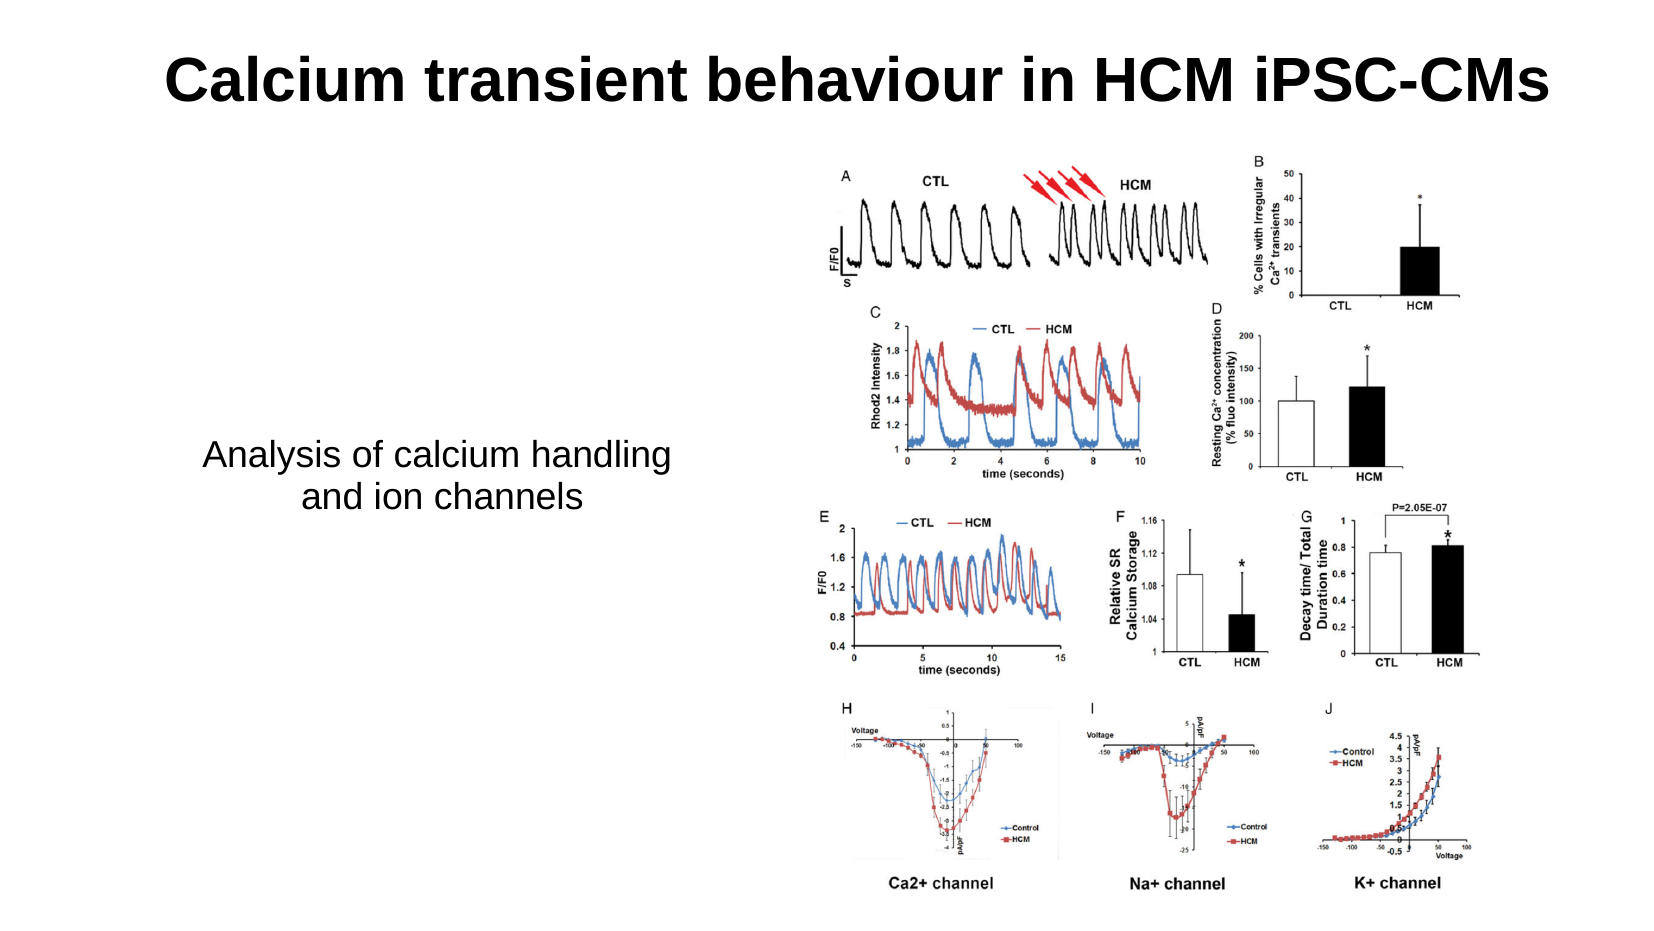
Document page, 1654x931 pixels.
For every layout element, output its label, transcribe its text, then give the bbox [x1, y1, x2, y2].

text_box Analysis of calcium handling and ion channels [187, 426, 698, 526]
text_box Calcium transient behaviour in HCM iPSC-CMs [150, 37, 1586, 123]
picture [784, 149, 1501, 893]
